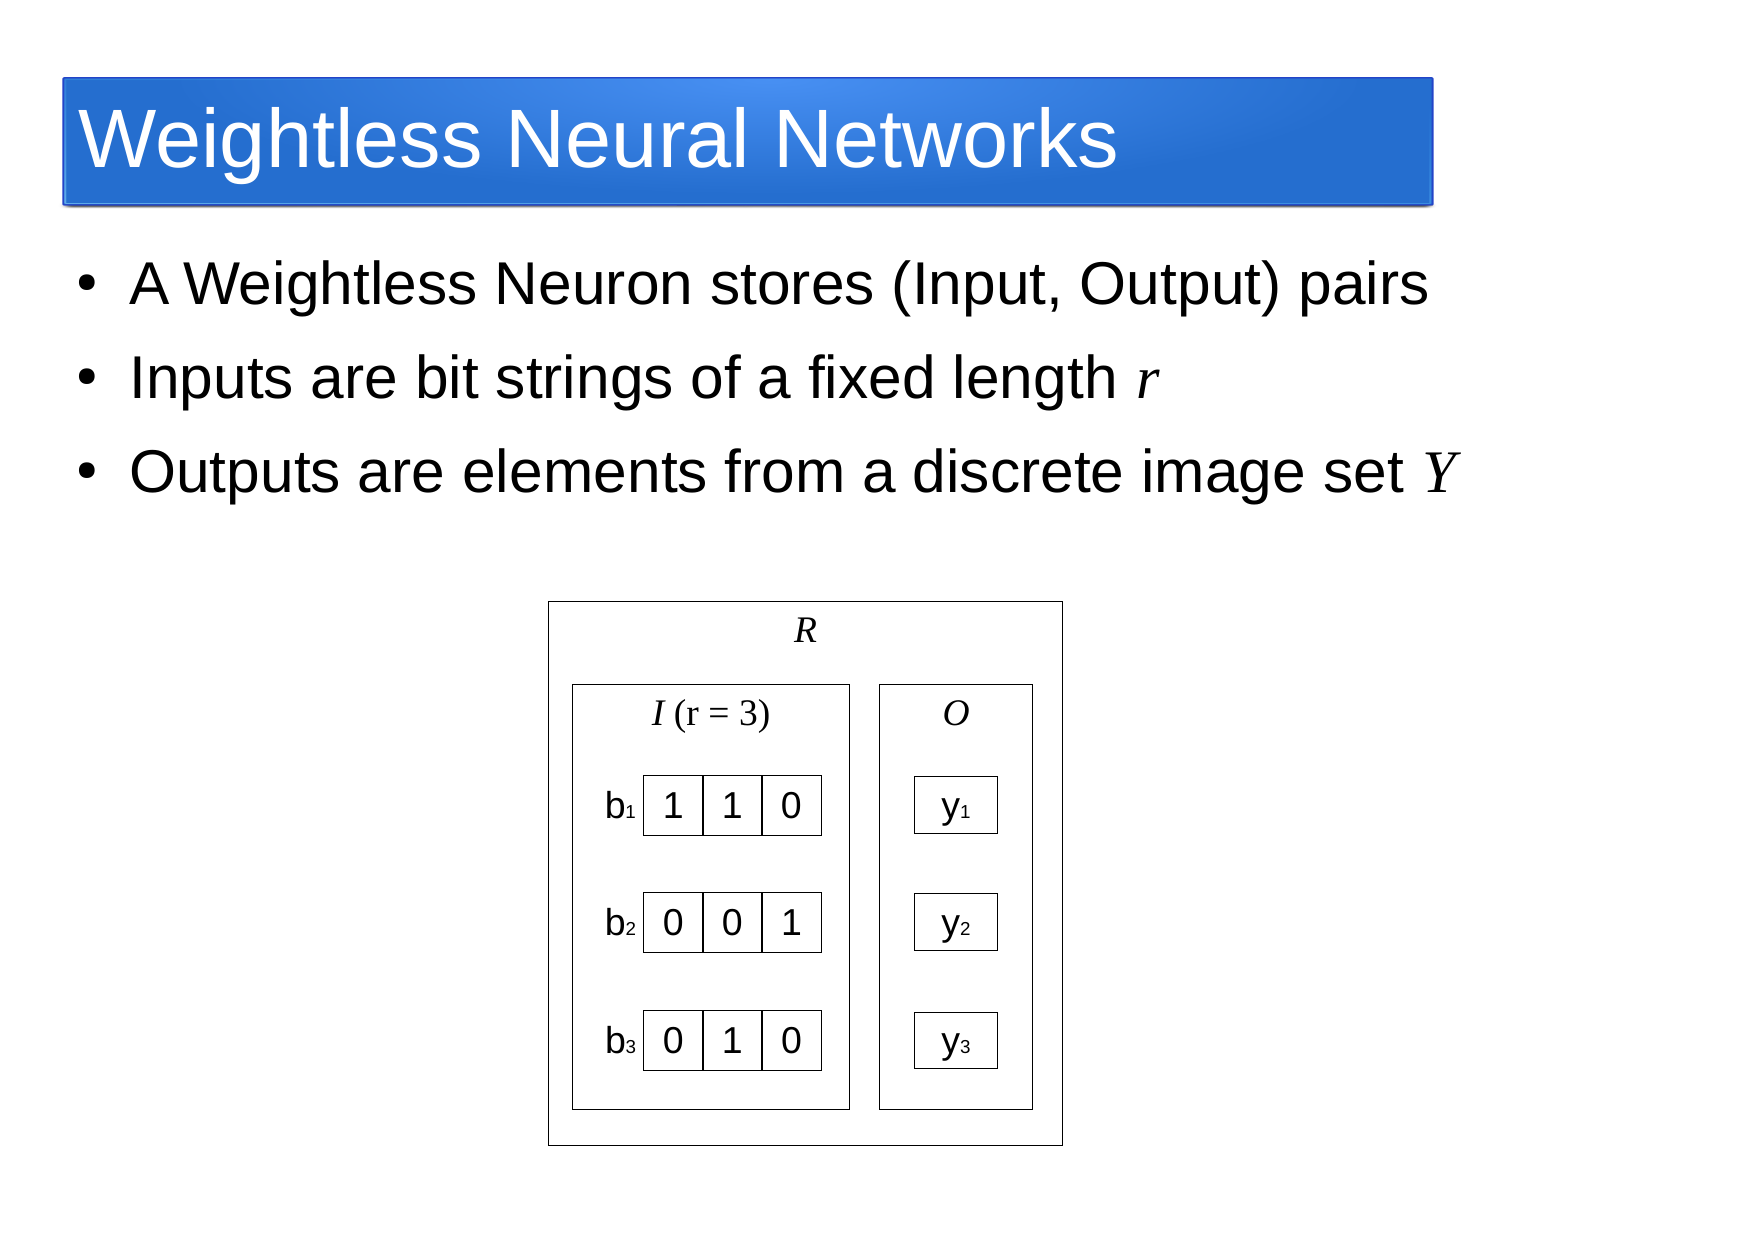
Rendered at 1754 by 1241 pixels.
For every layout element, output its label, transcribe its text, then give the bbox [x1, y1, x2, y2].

text_box O [879, 684, 1033, 1110]
title Weightless Neural Networks [78, 80, 1429, 198]
text_box I (r = 3) [572, 684, 850, 1110]
picture [58, 77, 1439, 209]
text_box R [548, 601, 1063, 1146]
list A Weightless Neuron stores (Input, Output) pairs Inputs are bit strings of a fixed length r Outputs are elements from a discrete image set Y [58, 249, 1696, 543]
